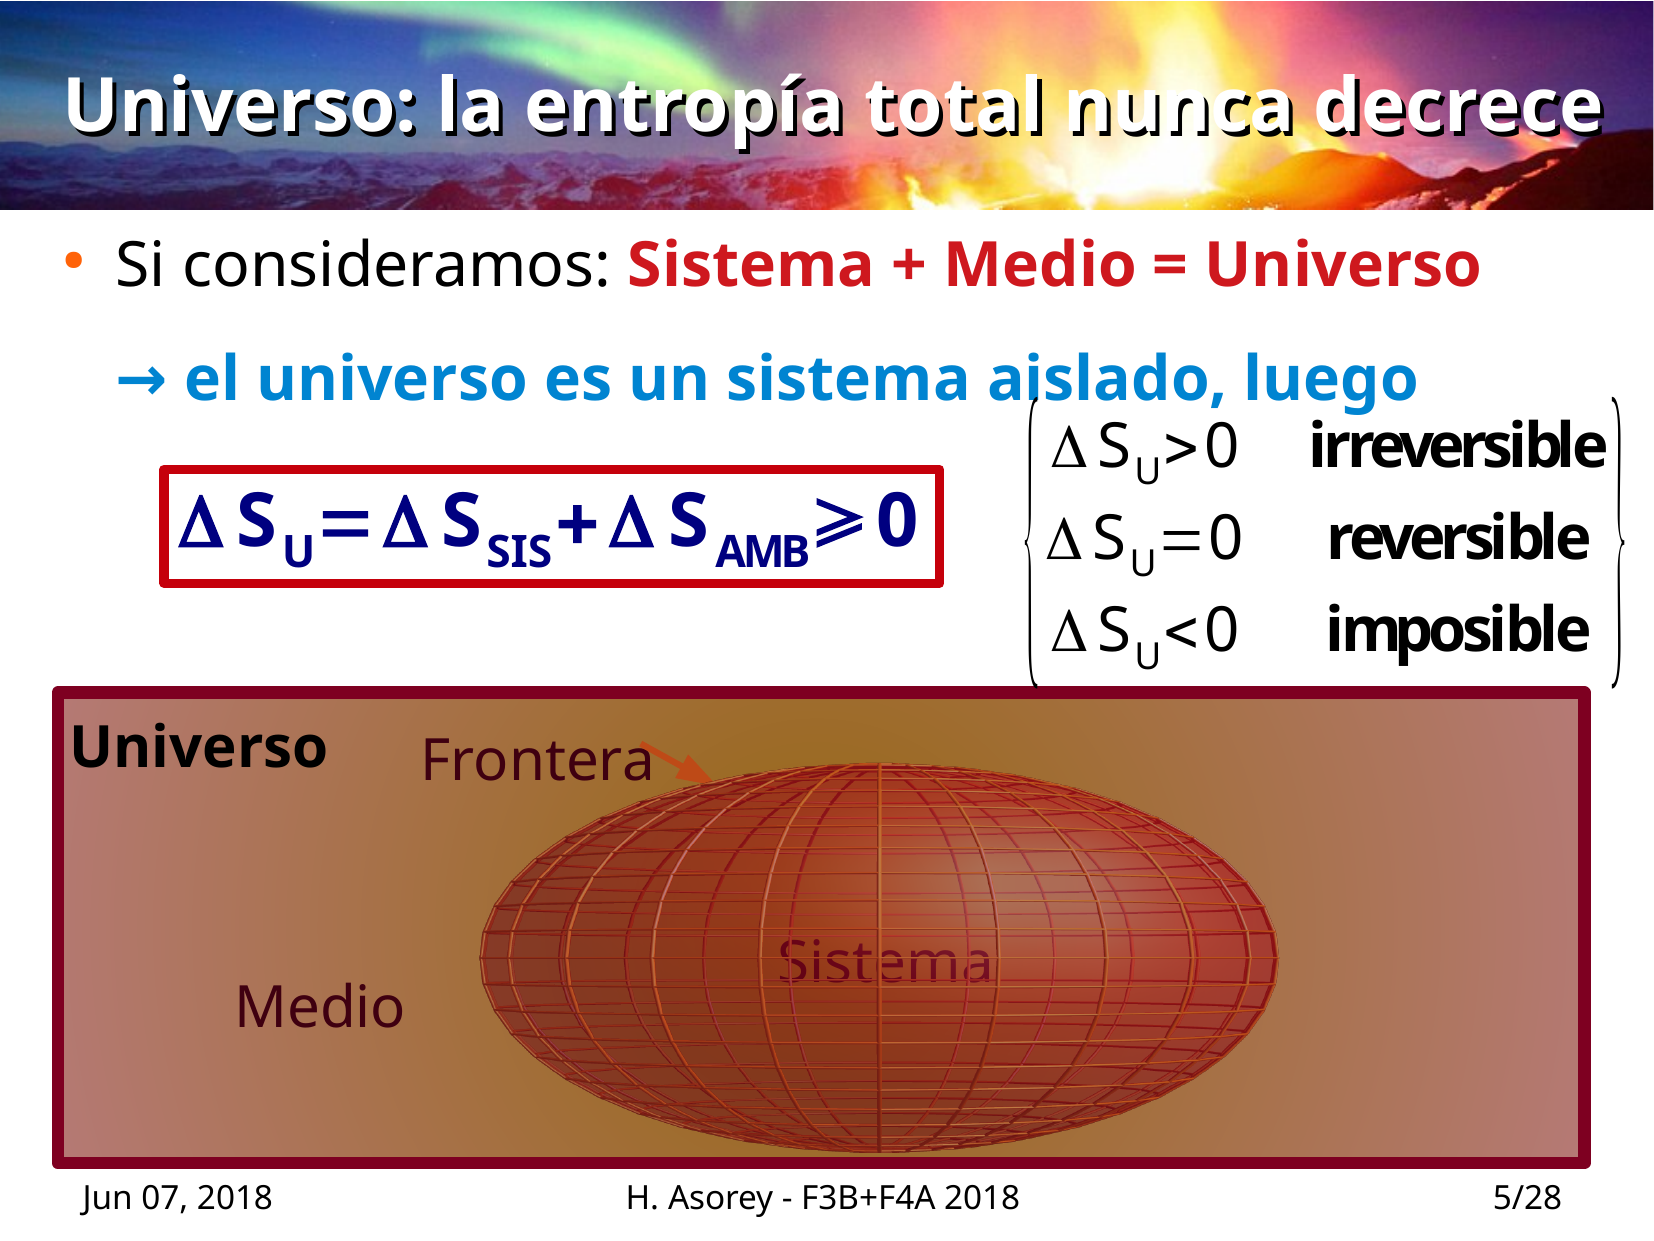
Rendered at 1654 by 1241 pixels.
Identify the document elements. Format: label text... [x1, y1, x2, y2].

text_box Universo [54, 697, 308, 784]
list Si consideramos: Sistema + Medio = Universo → el universo es un sistema aislado, luego [45, 219, 1606, 649]
text_box [53, 692, 1585, 1163]
title Universo: la entropía total nunca decrece [45, 15, 1606, 191]
picture [0, 1, 1654, 210]
chart [168, 474, 935, 579]
chart [1014, 393, 1640, 692]
